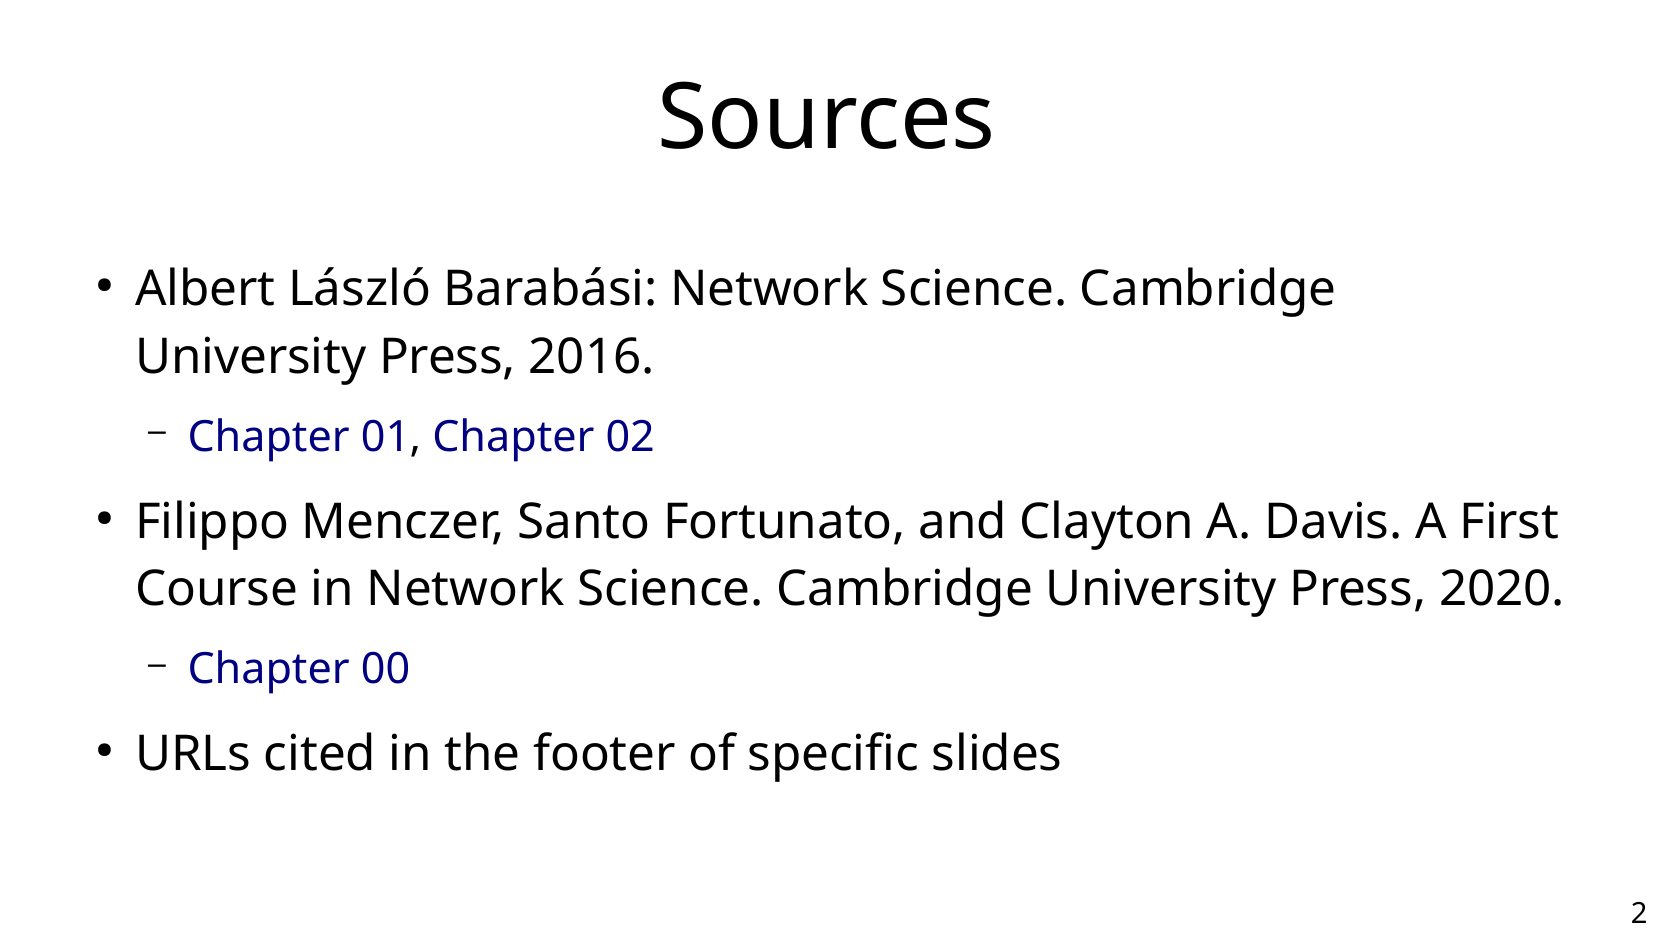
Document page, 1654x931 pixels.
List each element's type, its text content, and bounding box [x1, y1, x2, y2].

list Albert László Barabási: Network Science. Cambridge University Press, 2016. Chapter 01, Chapter 02 Filippo Menczer, Santo Fortunato, and Clayton A. Davis. A First Course in Network Science. Cambridge University Press, 2020. Chapter 00 URLs cited in the footer of specific slides [82, 253, 1571, 793]
title Sources [82, 1, 1571, 226]
